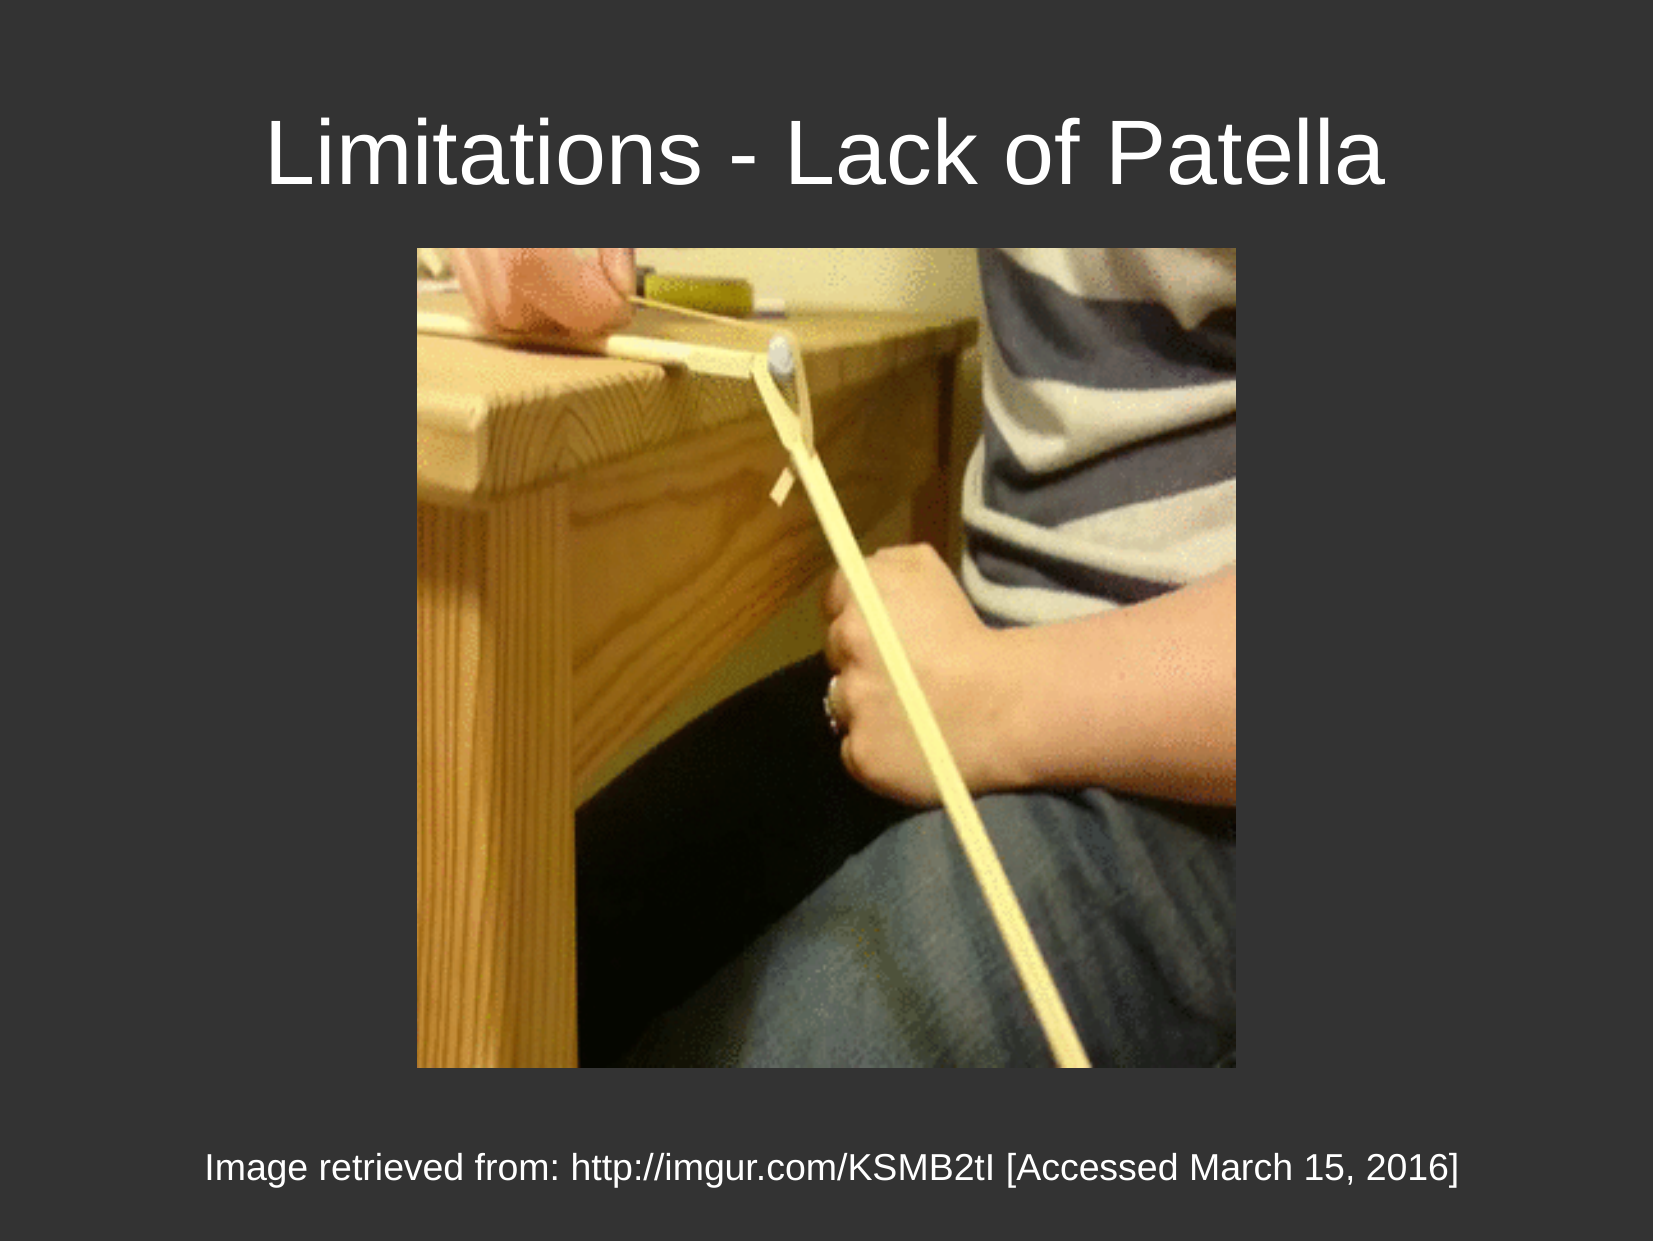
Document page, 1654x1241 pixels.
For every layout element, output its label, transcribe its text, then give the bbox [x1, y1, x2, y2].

title Limitations - Lack of Patella [82, 49, 1571, 257]
picture [417, 248, 1236, 1068]
text_box Image retrieved from: http://imgur.com/KSMB2tI [Accessed March 15, 2016] [189, 1139, 1480, 1197]
